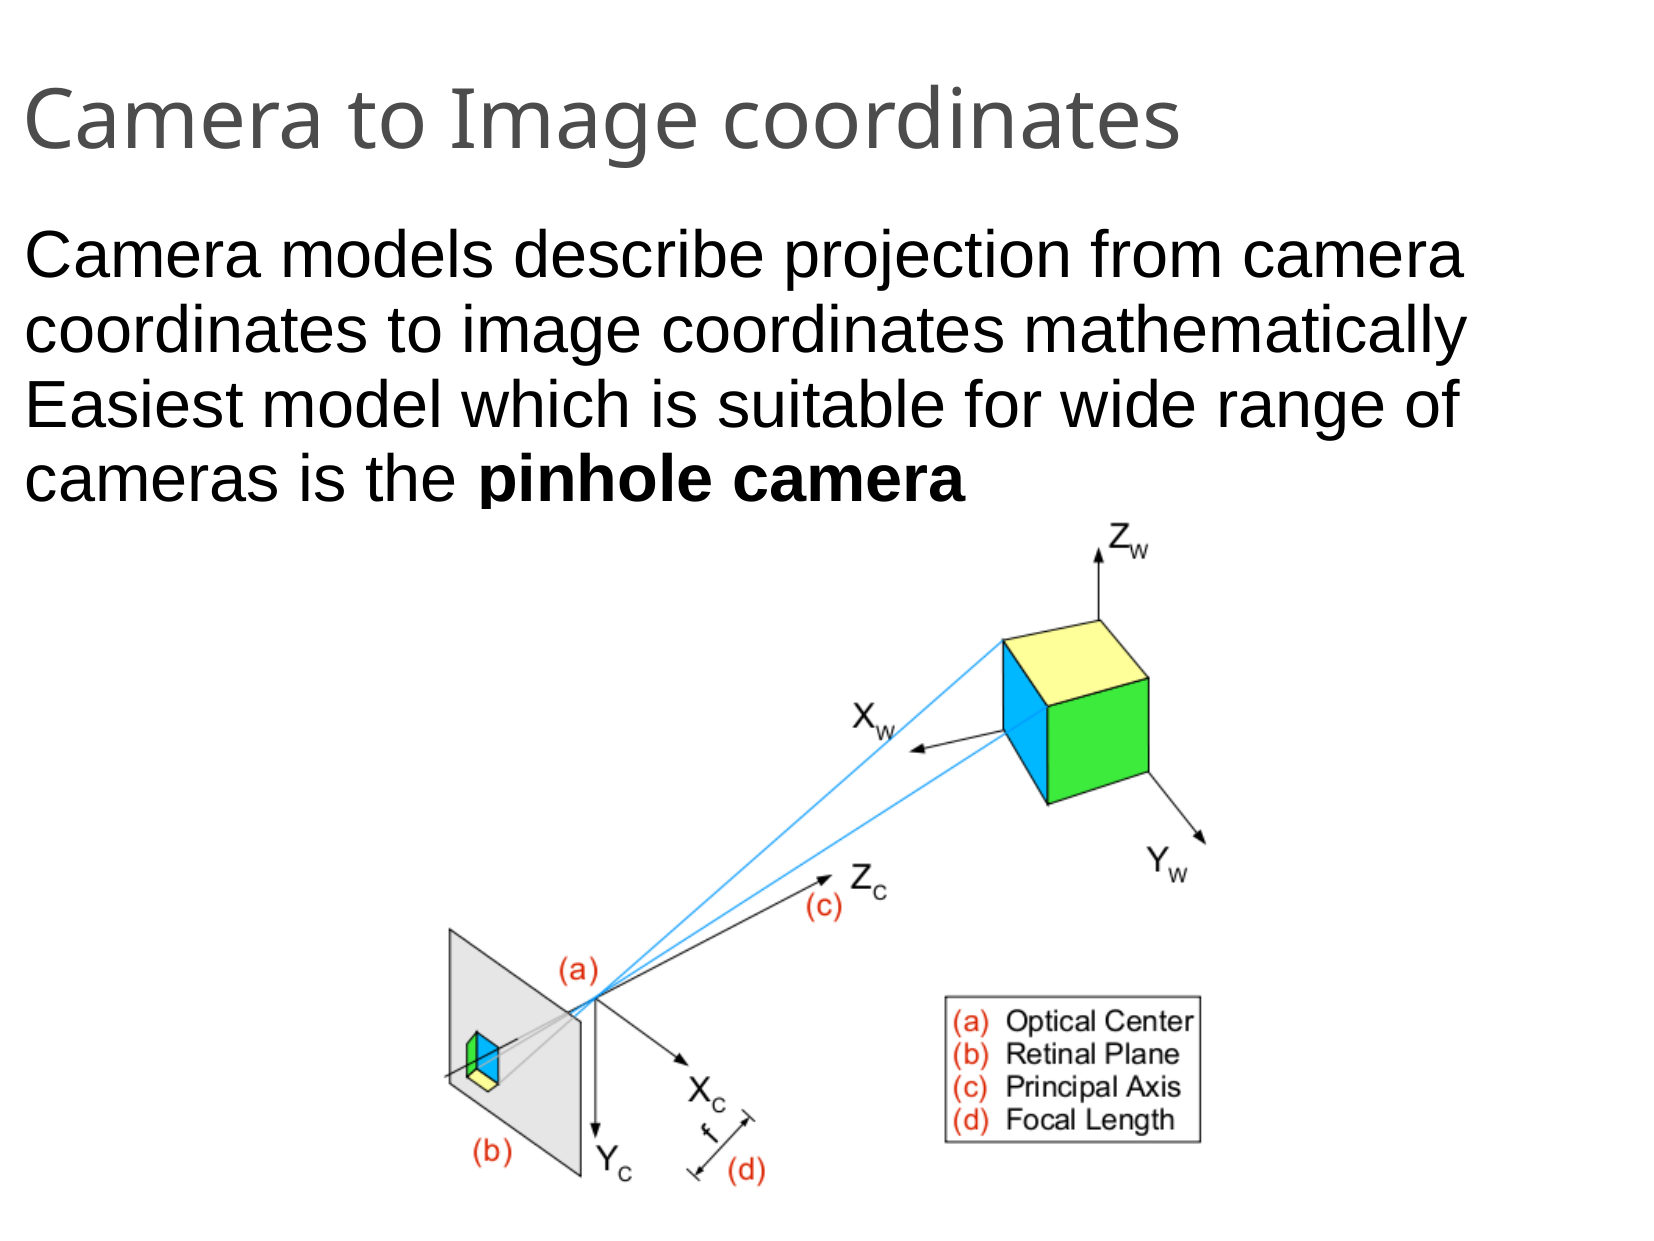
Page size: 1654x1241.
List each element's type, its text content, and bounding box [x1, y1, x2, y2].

title Camera to Image coordinates [22, 26, 1654, 205]
picture [413, 509, 1228, 1208]
subtitle Camera models describe projection from camera coordinates to image coordinates mathematically Easiest model which is suitable for wide range of cameras is the pinhole camera [25, 204, 1654, 529]
